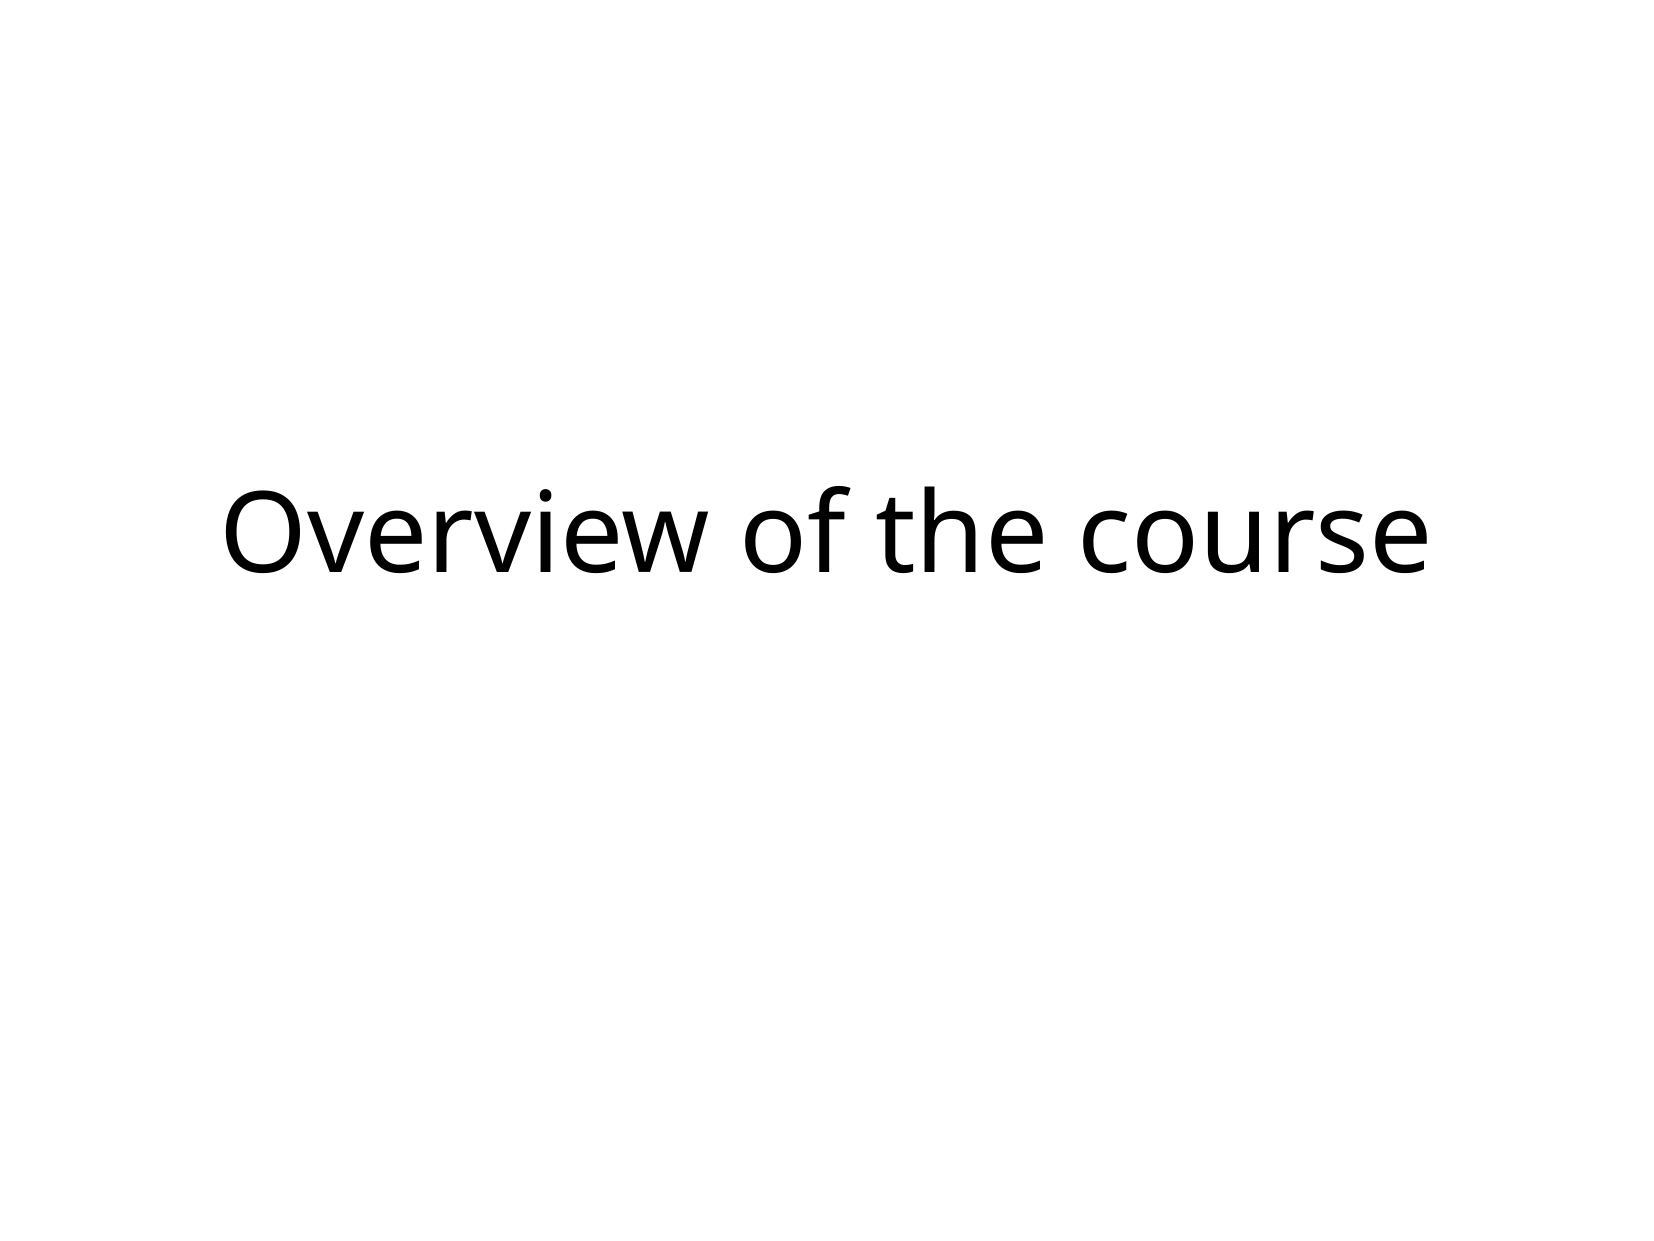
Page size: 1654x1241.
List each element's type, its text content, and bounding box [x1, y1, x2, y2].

subtitle Overview of the course [82, 49, 1571, 1010]
